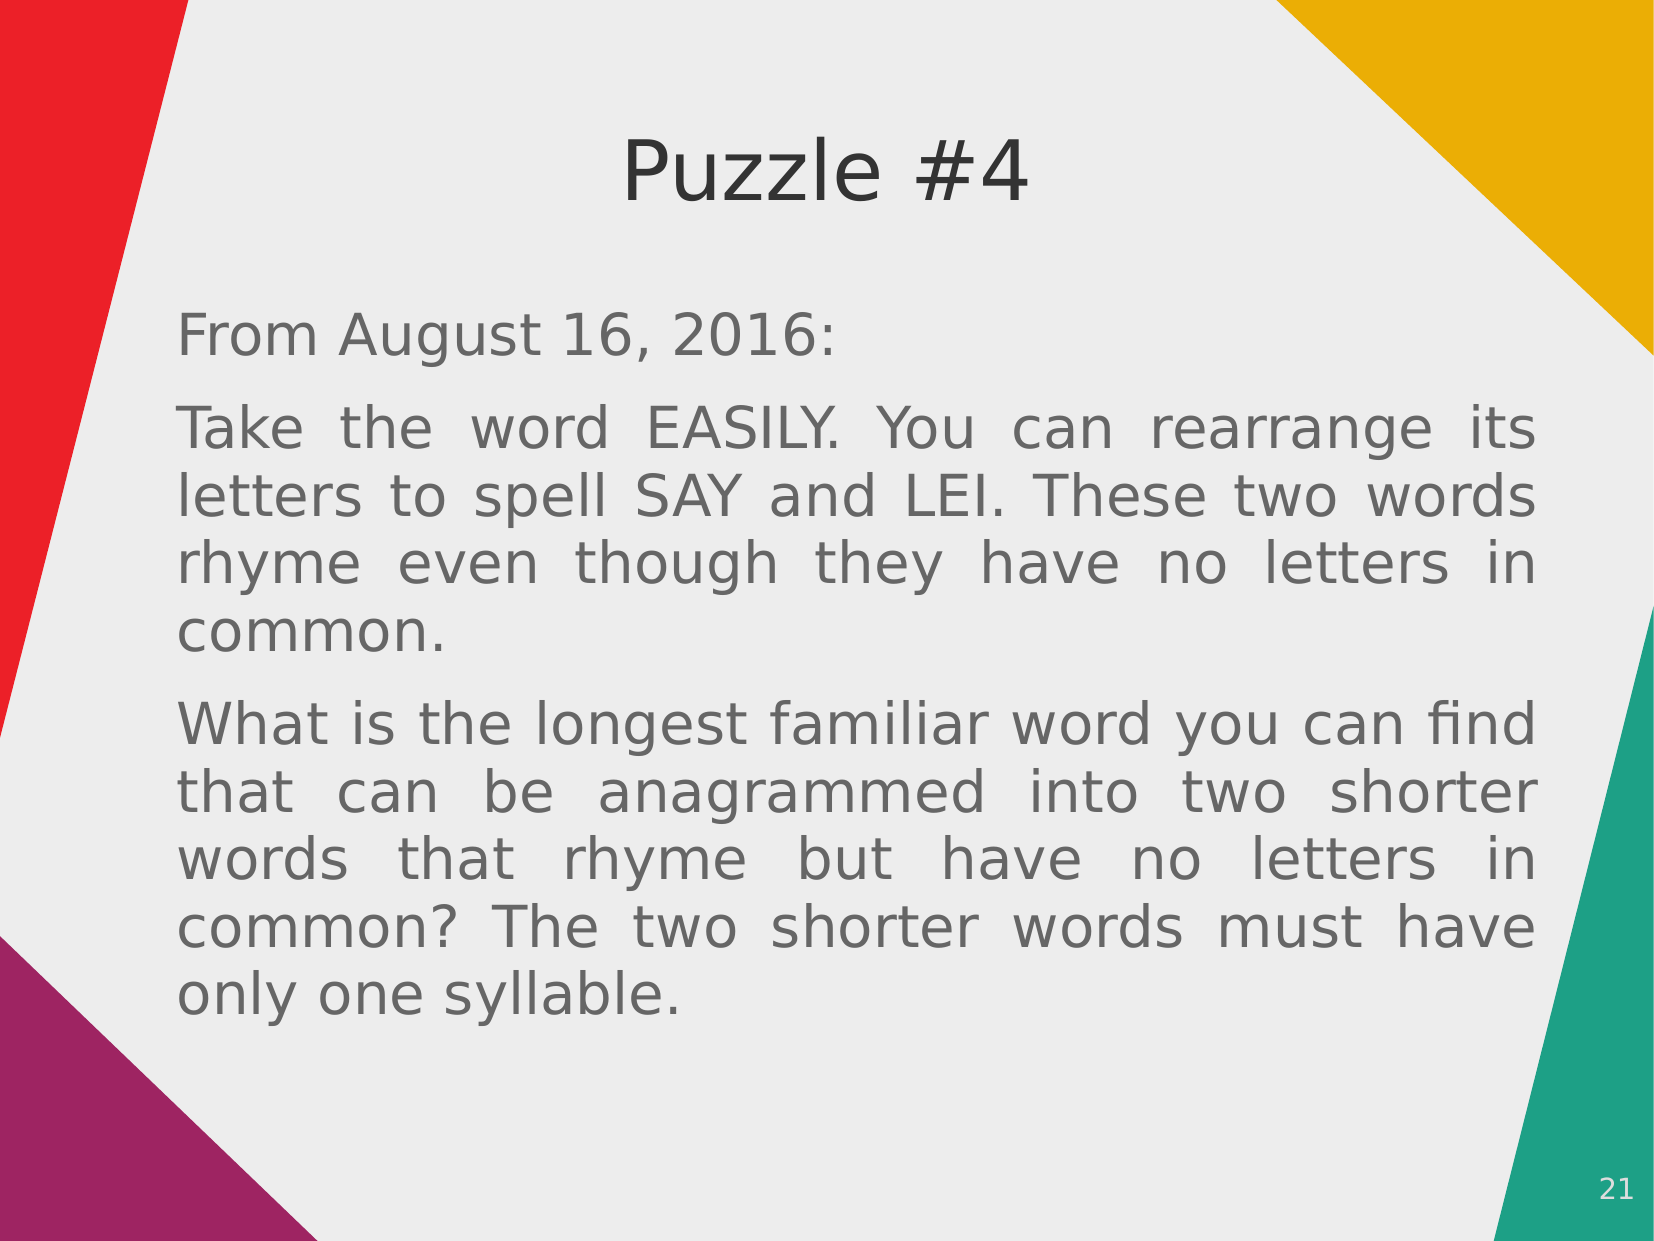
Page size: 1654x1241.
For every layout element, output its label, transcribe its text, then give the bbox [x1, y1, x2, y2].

title Puzzle #4 [114, 73, 1539, 271]
list From August 16, 2016: Take the word EASILY. You can rearrange its letters to spell SAY and LEI. These two words rhyme even though they have no letters in common. What is the longest familiar word you can find that can be anagrammed into two shorter words that rhyme but have no letters in common? The two shorter words must have only one syllable. [114, 302, 1539, 1033]
